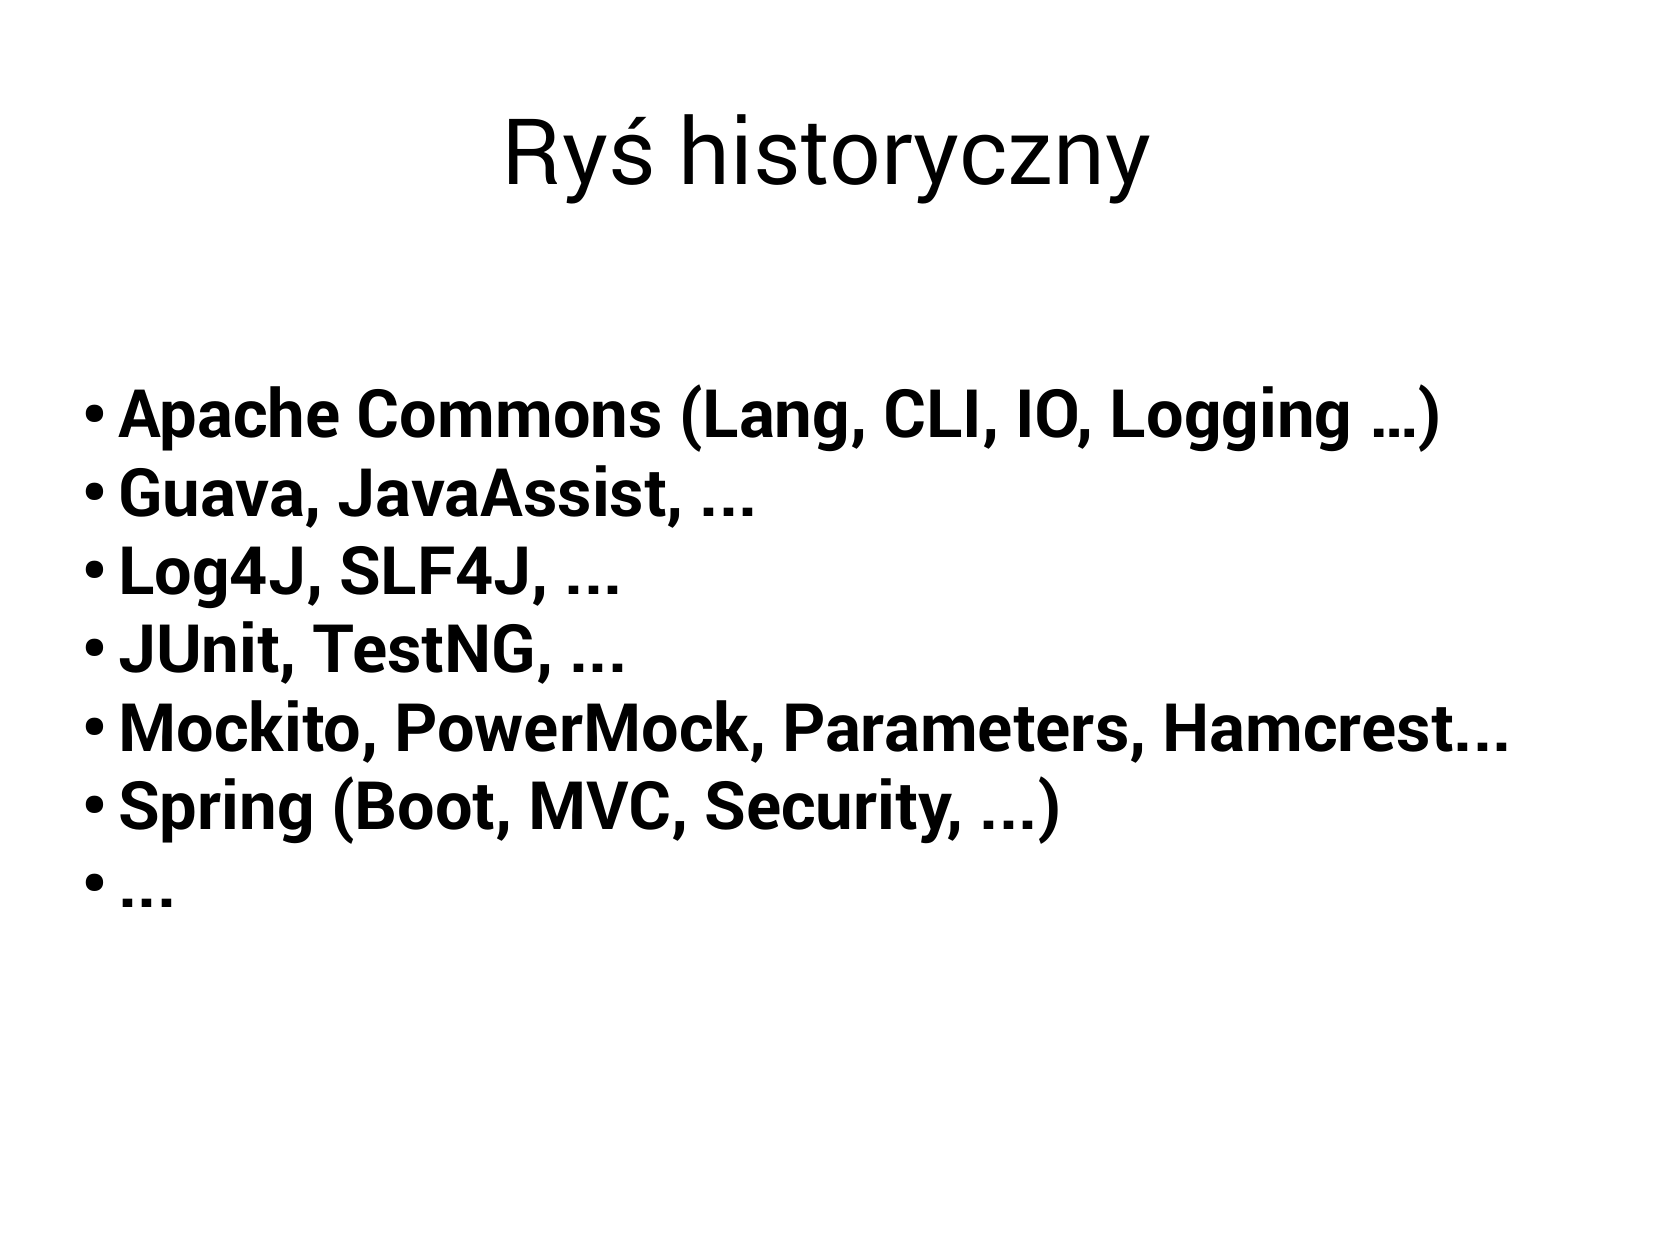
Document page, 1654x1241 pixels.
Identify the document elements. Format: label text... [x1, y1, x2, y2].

title Ryś historyczny [82, 49, 1571, 257]
subtitle Apache Commons (Lang, CLI, IO, Logging …) Guava, JavaAssist, ... Log4J, SLF4J, ... JUnit, TestNG, ... Mockito, PowerMock, Parameters, Hamcrest... Spring (Boot, MVC, Security, ...) ... [82, 290, 1571, 1010]
